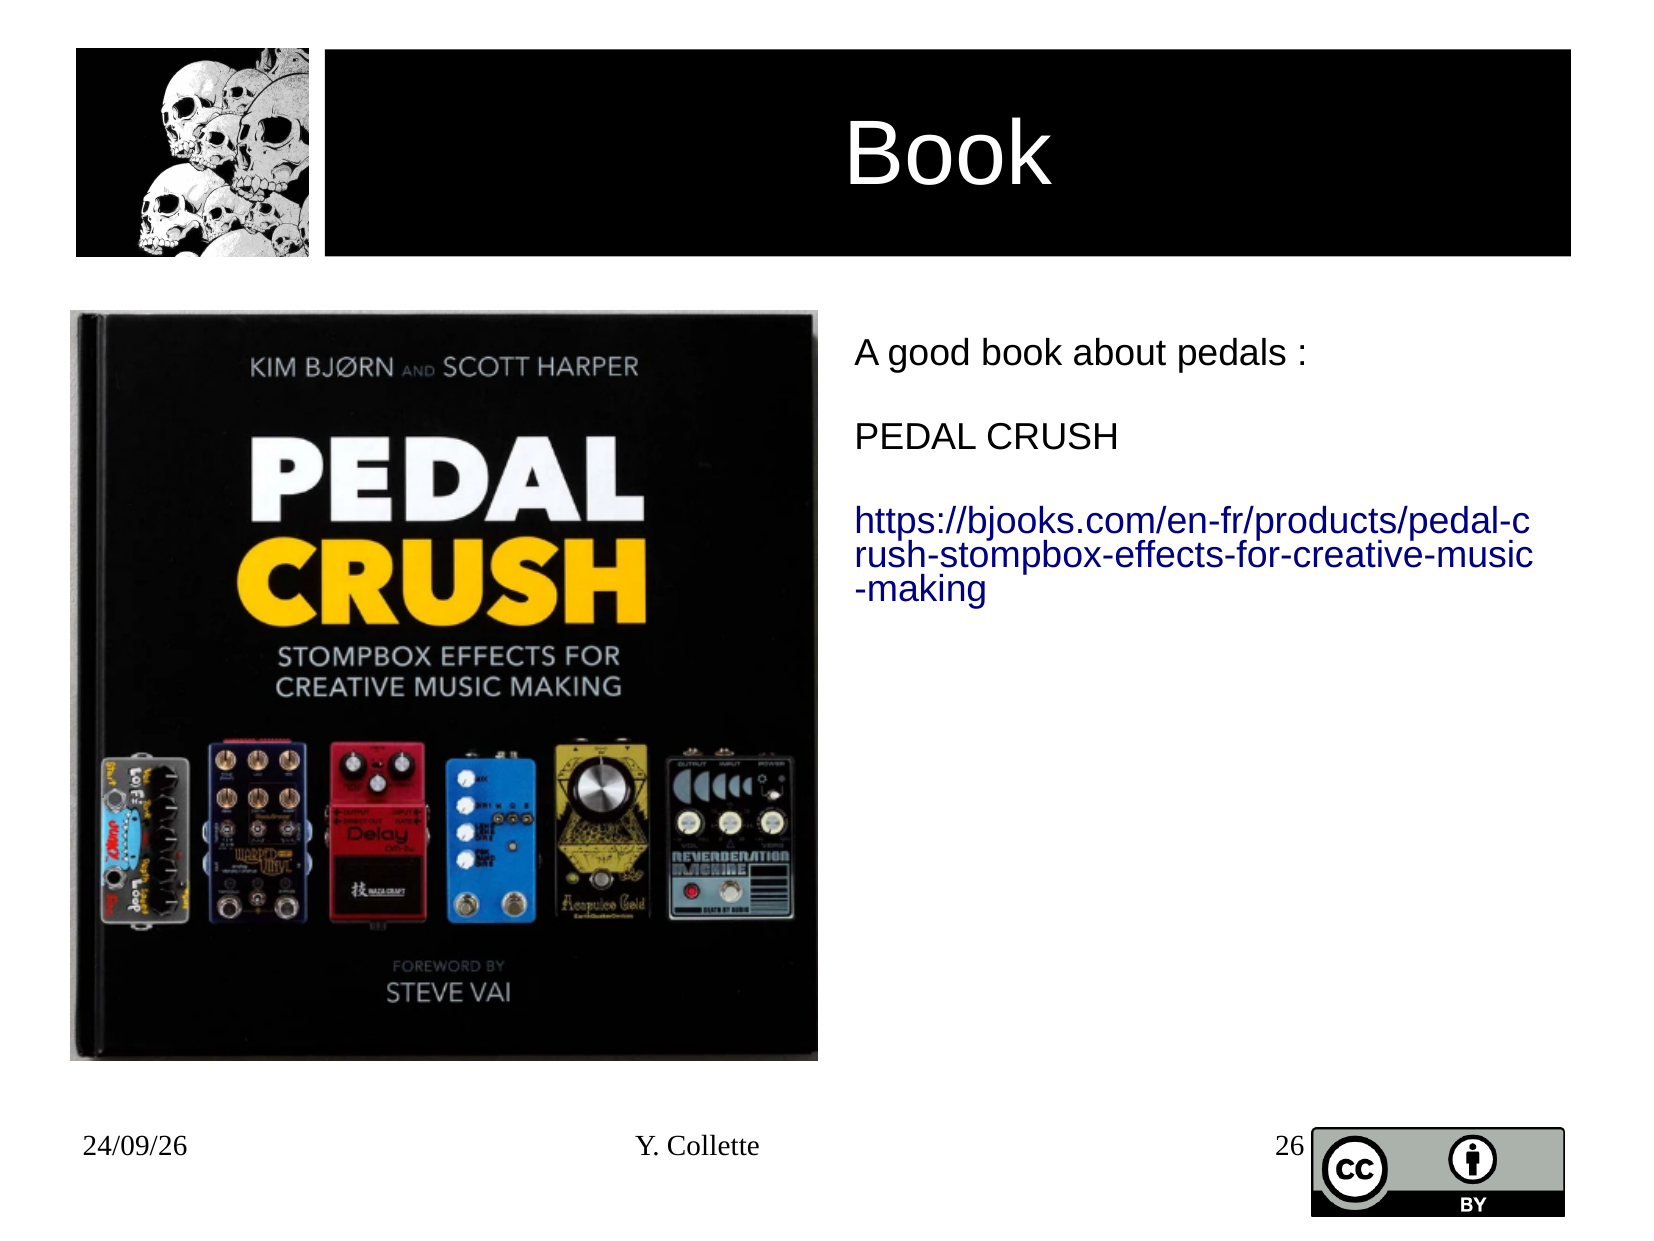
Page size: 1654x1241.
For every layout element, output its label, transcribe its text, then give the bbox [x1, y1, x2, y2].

picture [76, 48, 309, 257]
text_box A good book about pedals : PEDAL CRUSH https://bjooks.com/en-fr/products/pedal-crush-stompbox-effects-for-creative-music-making [839, 324, 1558, 591]
picture [70, 310, 818, 1061]
picture [1311, 1127, 1565, 1217]
title Book [324, 49, 1571, 257]
